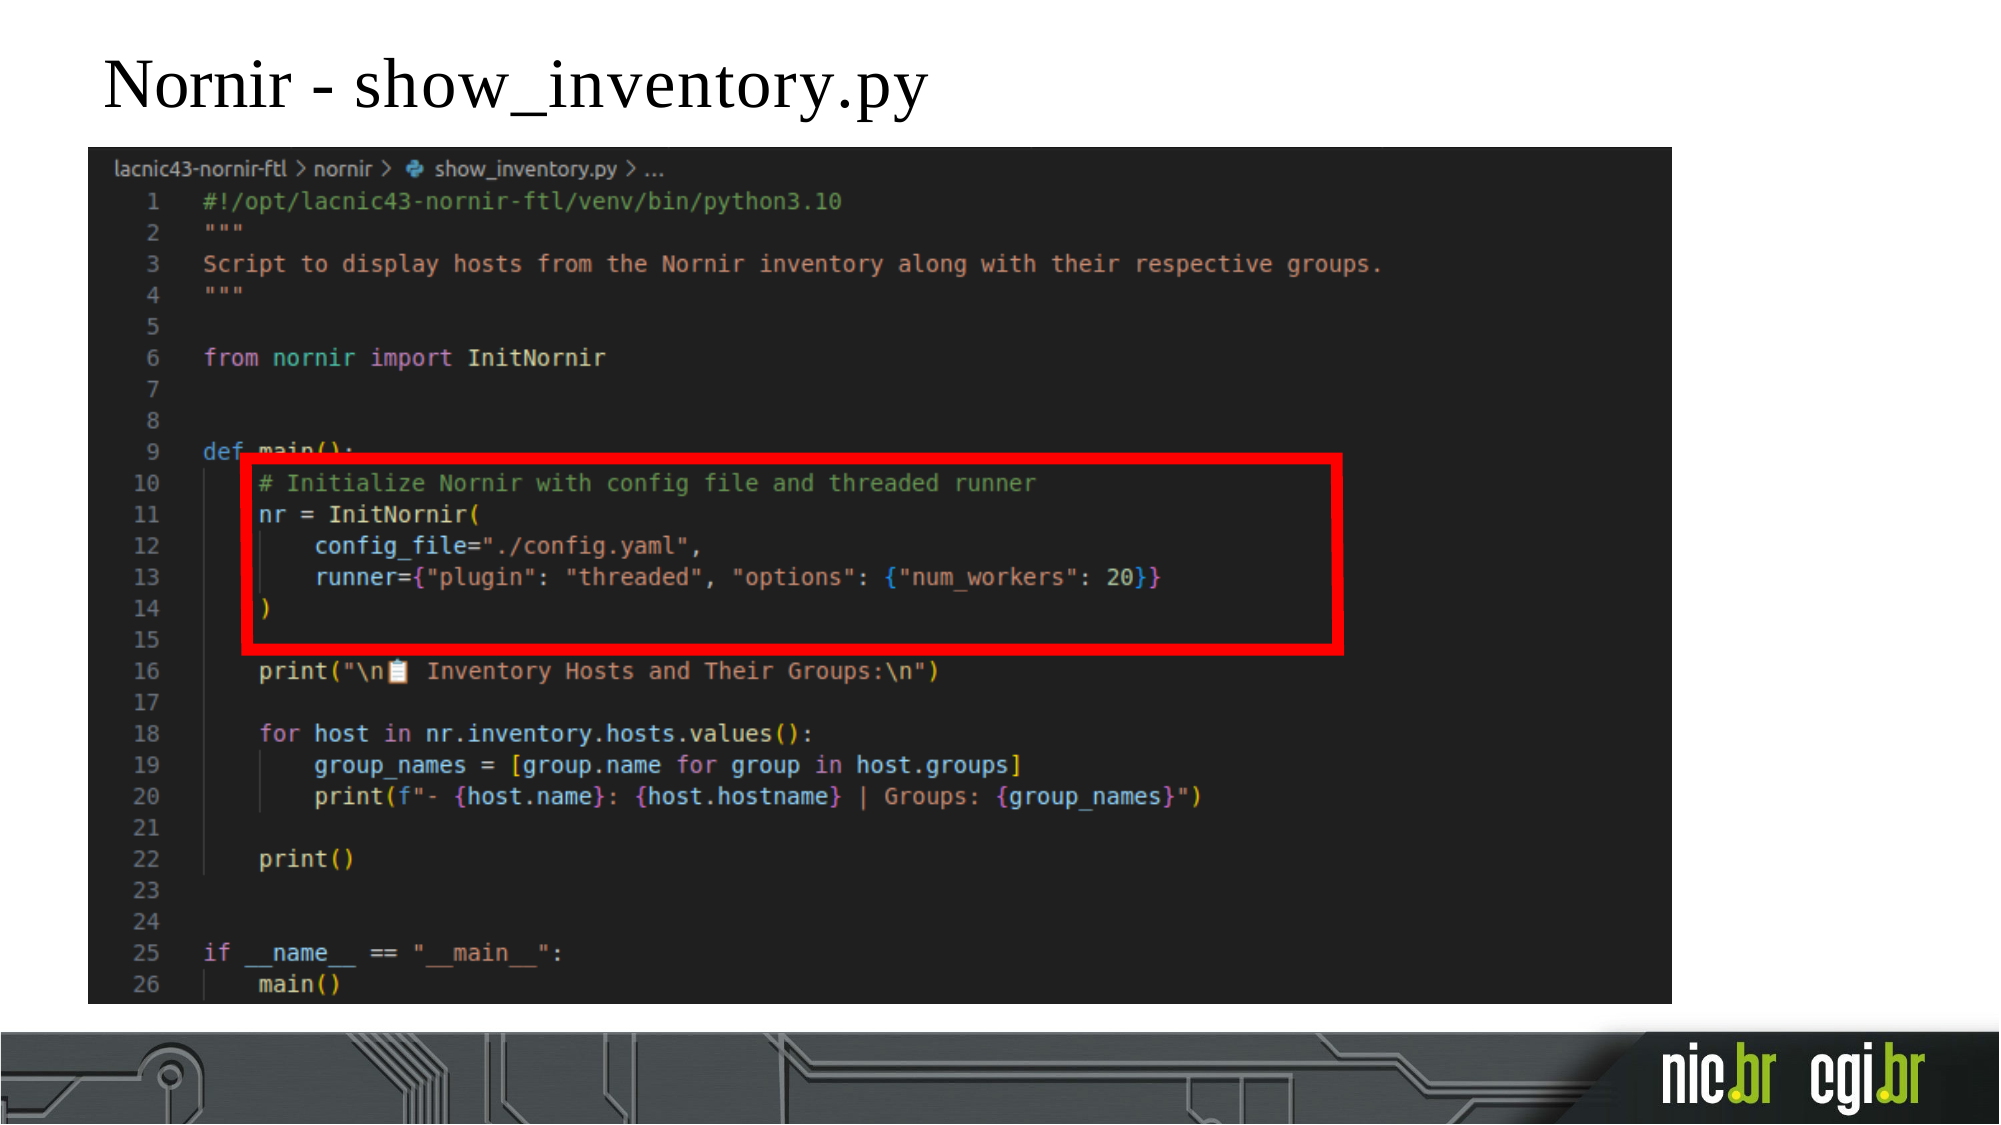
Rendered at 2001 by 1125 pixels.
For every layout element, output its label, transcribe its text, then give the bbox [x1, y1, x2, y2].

text_box [245, 458, 1339, 650]
picture [0, 0, 1999, 1124]
title Nornir - show_inventory.py [78, 36, 1923, 122]
